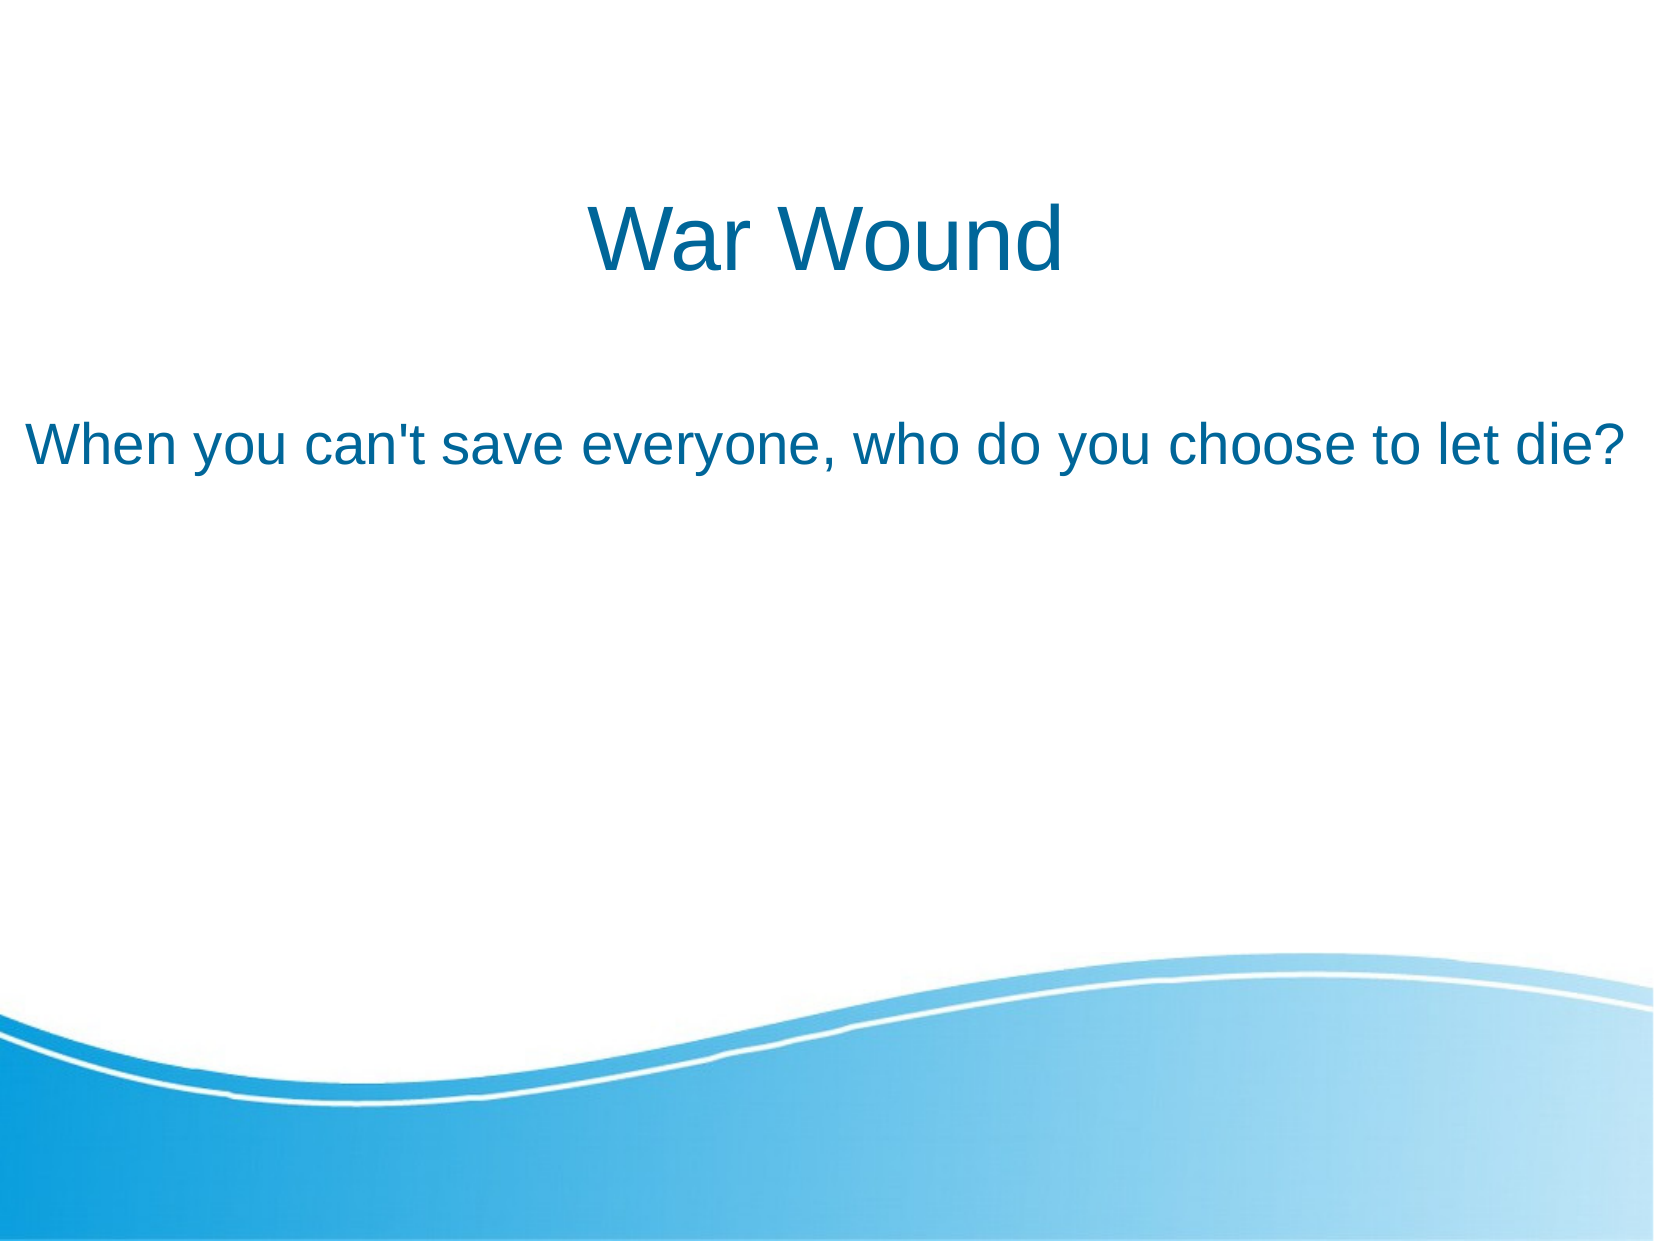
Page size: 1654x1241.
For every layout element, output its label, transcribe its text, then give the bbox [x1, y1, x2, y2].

title War Wound [82, 129, 1571, 337]
text_box When you can't save everyone, who do you choose to let die? [395, 404, 1258, 550]
